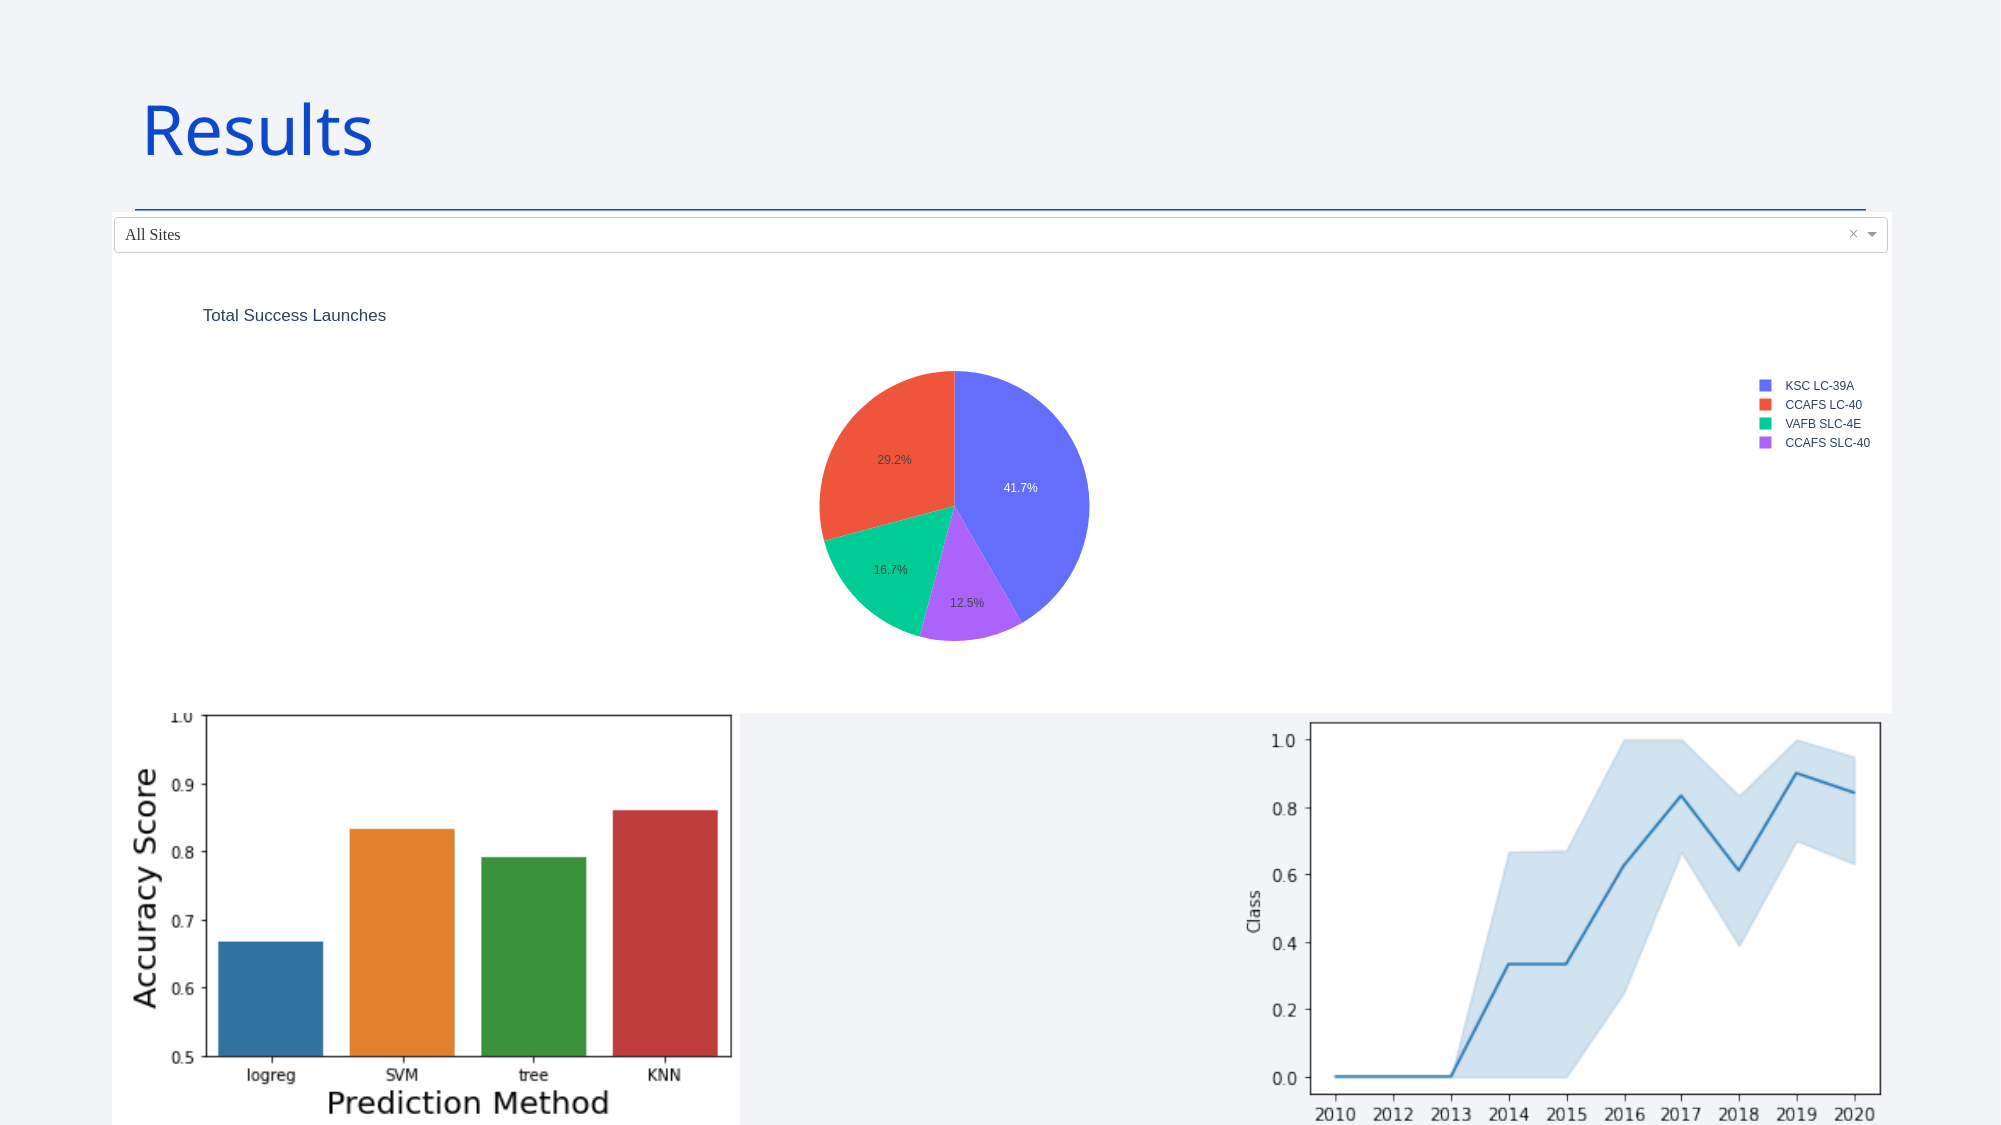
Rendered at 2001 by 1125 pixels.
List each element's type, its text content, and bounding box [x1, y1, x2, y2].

picture [0, 0, 2001, 1125]
text_box Results [126, 88, 1852, 179]
